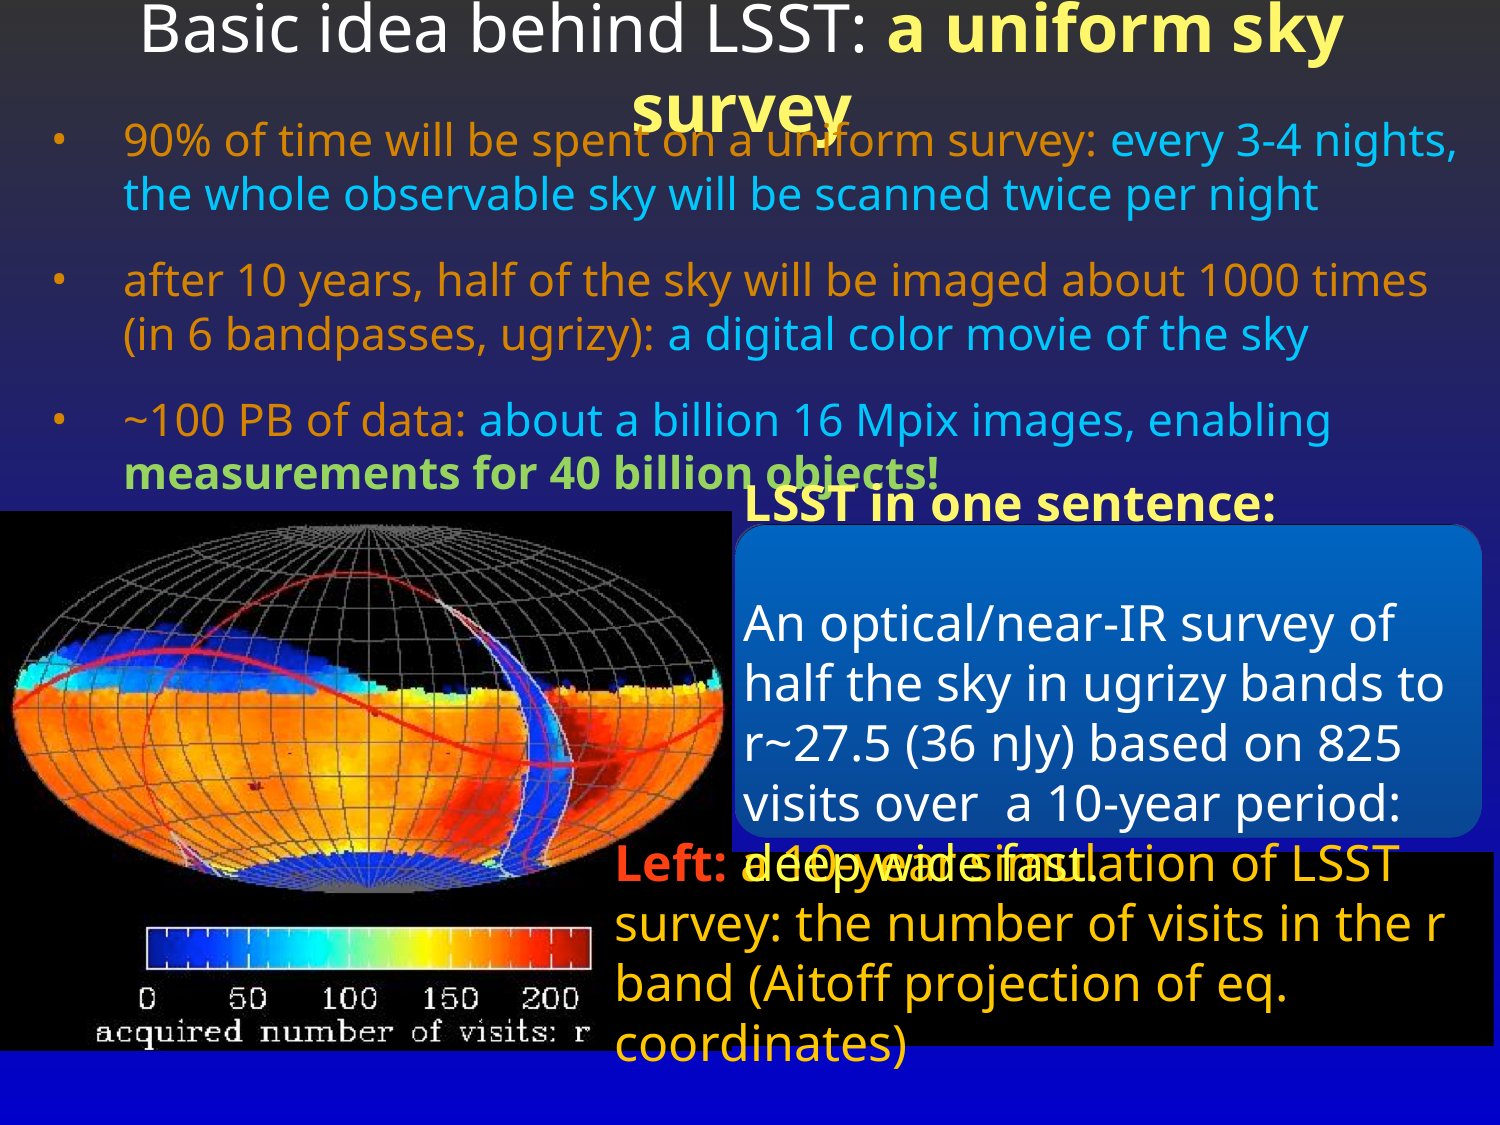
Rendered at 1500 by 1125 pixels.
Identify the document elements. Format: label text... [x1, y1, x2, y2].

title Basic idea behind LSST: a uniform sky survey [12, 10, 1471, 70]
list 90% of time will be spent on a uniform survey: every 3-4 nights, the whole observable sky will be scanned twice per night after 10 years, half of the sky will be imaged about 1000 times (in 6 bandpasses, ugrizy): a digital color movie of the sky ~100 PB of data: about a billion 16 Mpix images, enabling measurements for 40 billion objects! [0, 70, 1486, 540]
text_box Left: a 10-year simulation of LSST survey: the number of visits in the r band (Aitoff projection of eq. coordinates) [606, 823, 1500, 1081]
text_box LSST in one sentence: An optical/near-IR survey of half the sky in ugrizy bands to r~27.5 (36 nJy) based on 825 visits over a 10-year period: deep wide fast. [735, 462, 1486, 900]
picture [0, 511, 732, 1051]
